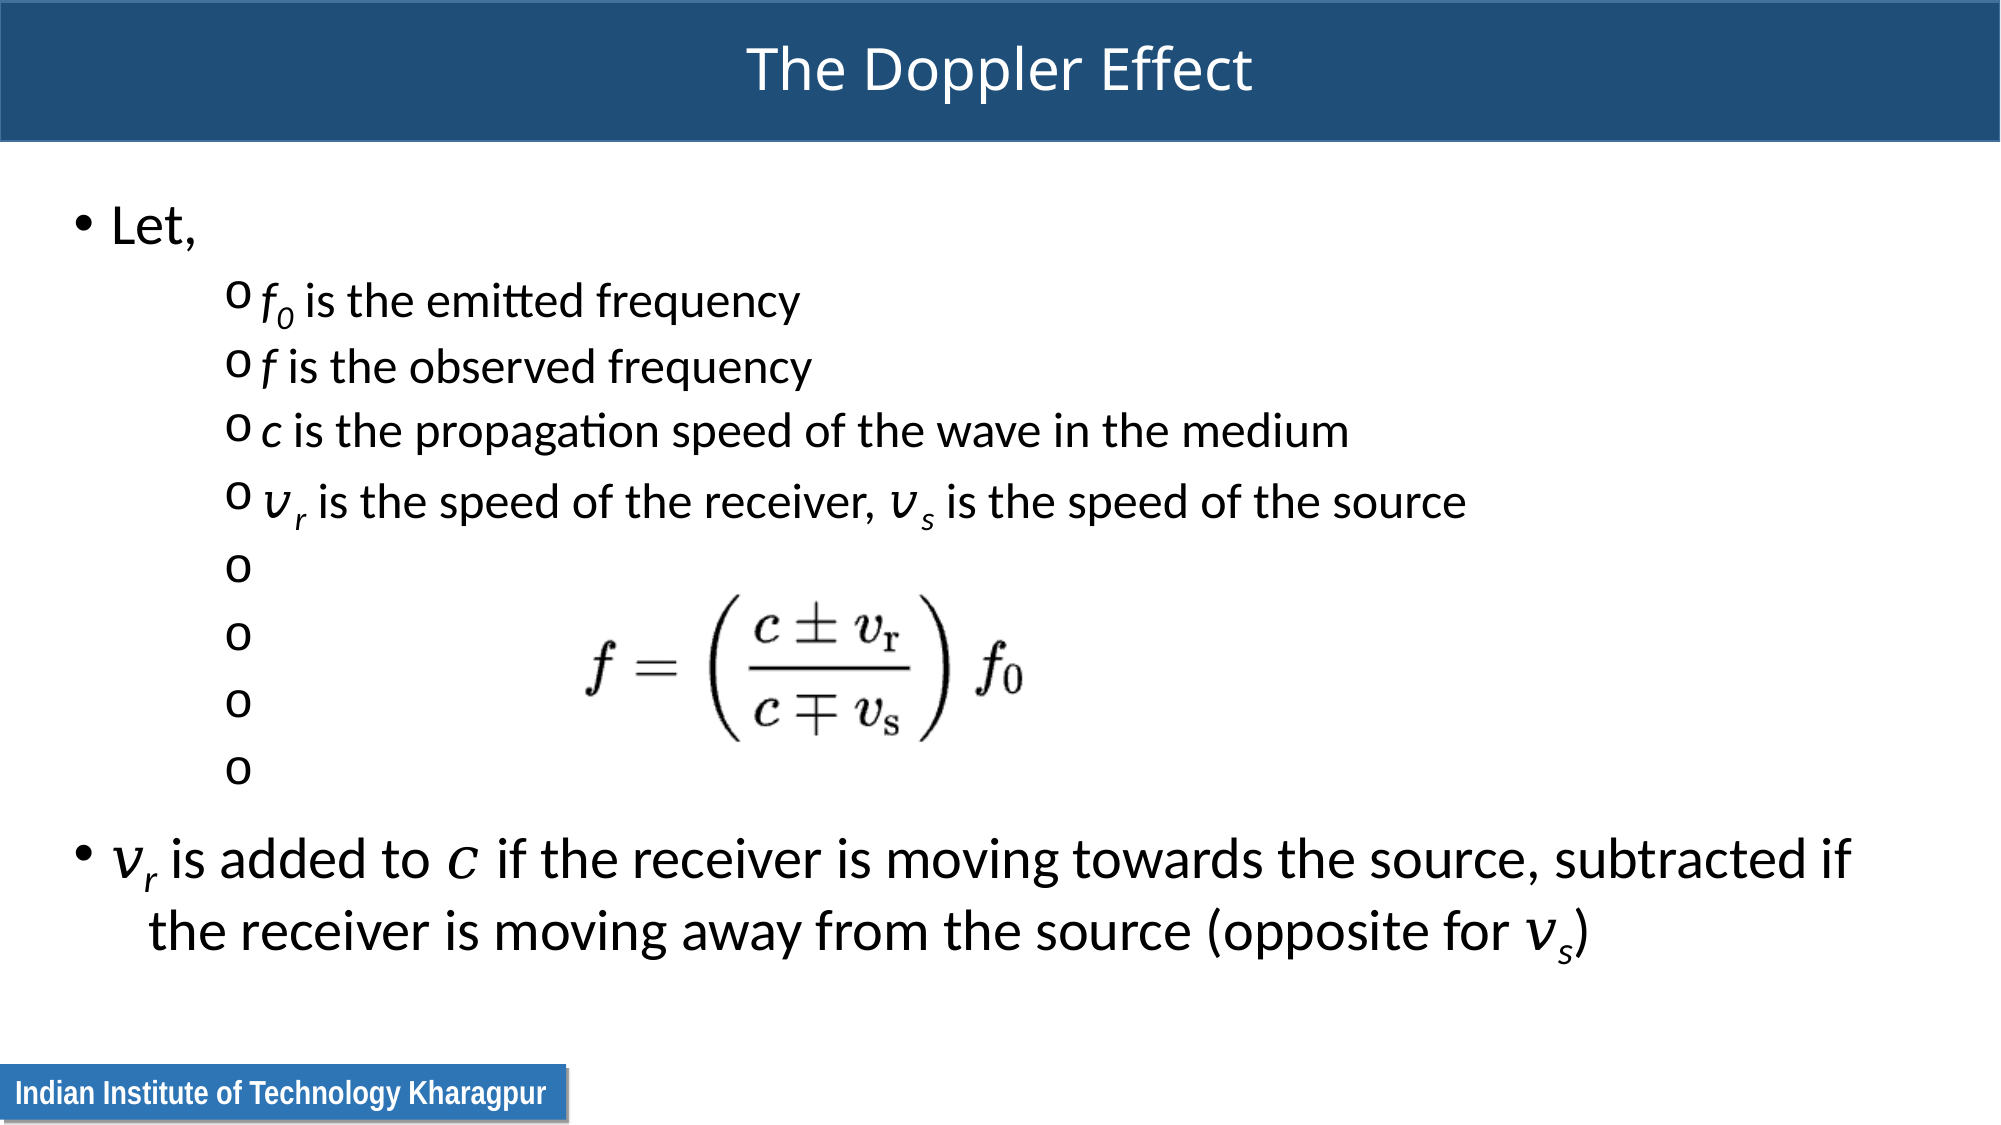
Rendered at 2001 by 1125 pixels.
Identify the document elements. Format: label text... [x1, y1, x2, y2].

picture [556, 562, 1063, 778]
title The Doppler Effect [0, 1, 2000, 141]
list Let, f0 is the emitted frequency f is the observed frequency c is the propagation speed of the wave in the medium 𝑣r is the speed of the receiver, 𝑣s is the speed of the source 𝑣r is added to 𝑐 if the receiver is moving towards the source, subtracted if the receiver is moving away from the source (opposite for 𝑣s) [58, 186, 1954, 1065]
